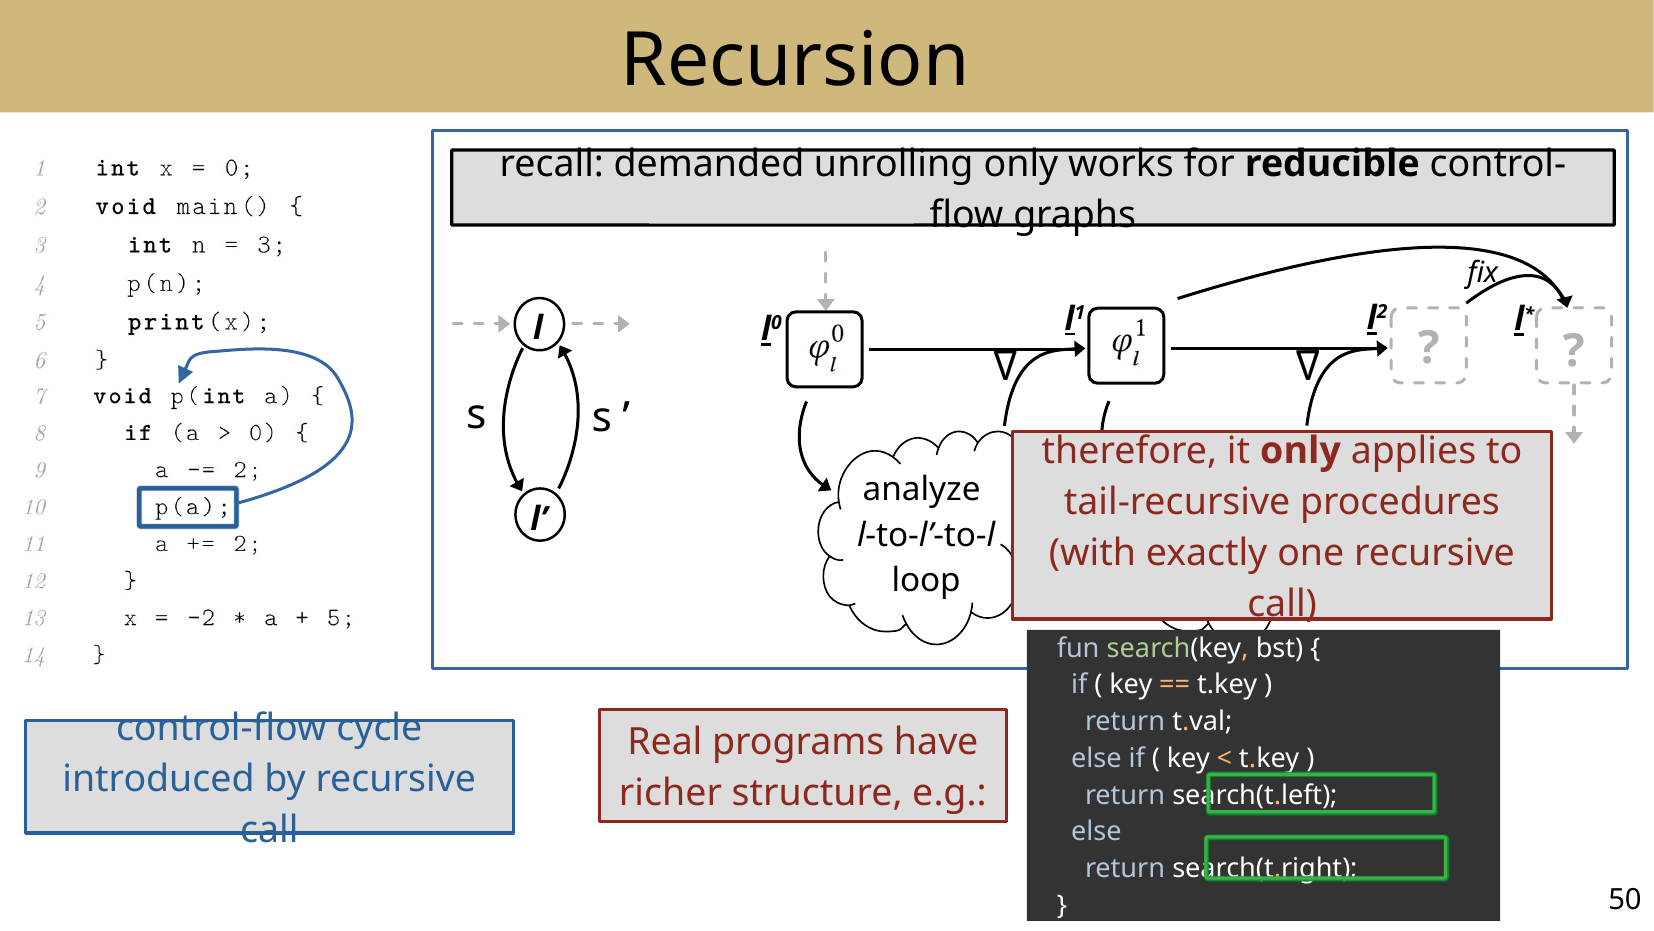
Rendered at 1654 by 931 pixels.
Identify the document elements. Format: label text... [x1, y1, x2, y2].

picture [13, 150, 371, 678]
text_box l’ [530, 495, 553, 541]
text_box Δ [982, 339, 1018, 348]
text_box recall: demanded unrolling only works for reducible control-flow graphs [451, 150, 1615, 226]
text_box l1 [1064, 294, 1086, 340]
text_box s [463, 383, 490, 439]
text_box l* [1514, 295, 1536, 341]
title Recursion [0, 0, 1576, 113]
text_box l [533, 304, 543, 350]
picture [142, 491, 234, 524]
text_box ? [1391, 307, 1467, 383]
text_box Δ [1284, 350, 1320, 396]
text_box therefore, it only applies to tail-recursive procedures (with exactly one recursive call) [1012, 431, 1552, 619]
text_box analyze l-to-l’-to-l loop [1160, 619, 1272, 629]
text_box Δ [1284, 339, 1320, 347]
text_box analyze l-to-l’-to-l loop [818, 431, 1012, 645]
text_box Δ [1316, 382, 1321, 395]
text_box l0 [761, 305, 783, 351]
picture [802, 319, 847, 375]
text_box Δ [1013, 384, 1018, 396]
text_box Real programs have richer structure, e.g.: [599, 709, 1007, 822]
text_box control-flow cycle introduced by recursive call [25, 720, 514, 833]
text_box l2 [1366, 294, 1389, 341]
text_box ? [1562, 317, 1588, 379]
text_box Δ [982, 351, 1018, 396]
picture [1103, 316, 1151, 373]
text_box fix [1467, 250, 1497, 296]
text_box fun search(key, bst) { if ( key == t.key ) return t.val; else if ( key < t.key ) return search(t.left); else return search(t.right); } [1026, 629, 1501, 921]
text_box s’ [589, 386, 640, 442]
